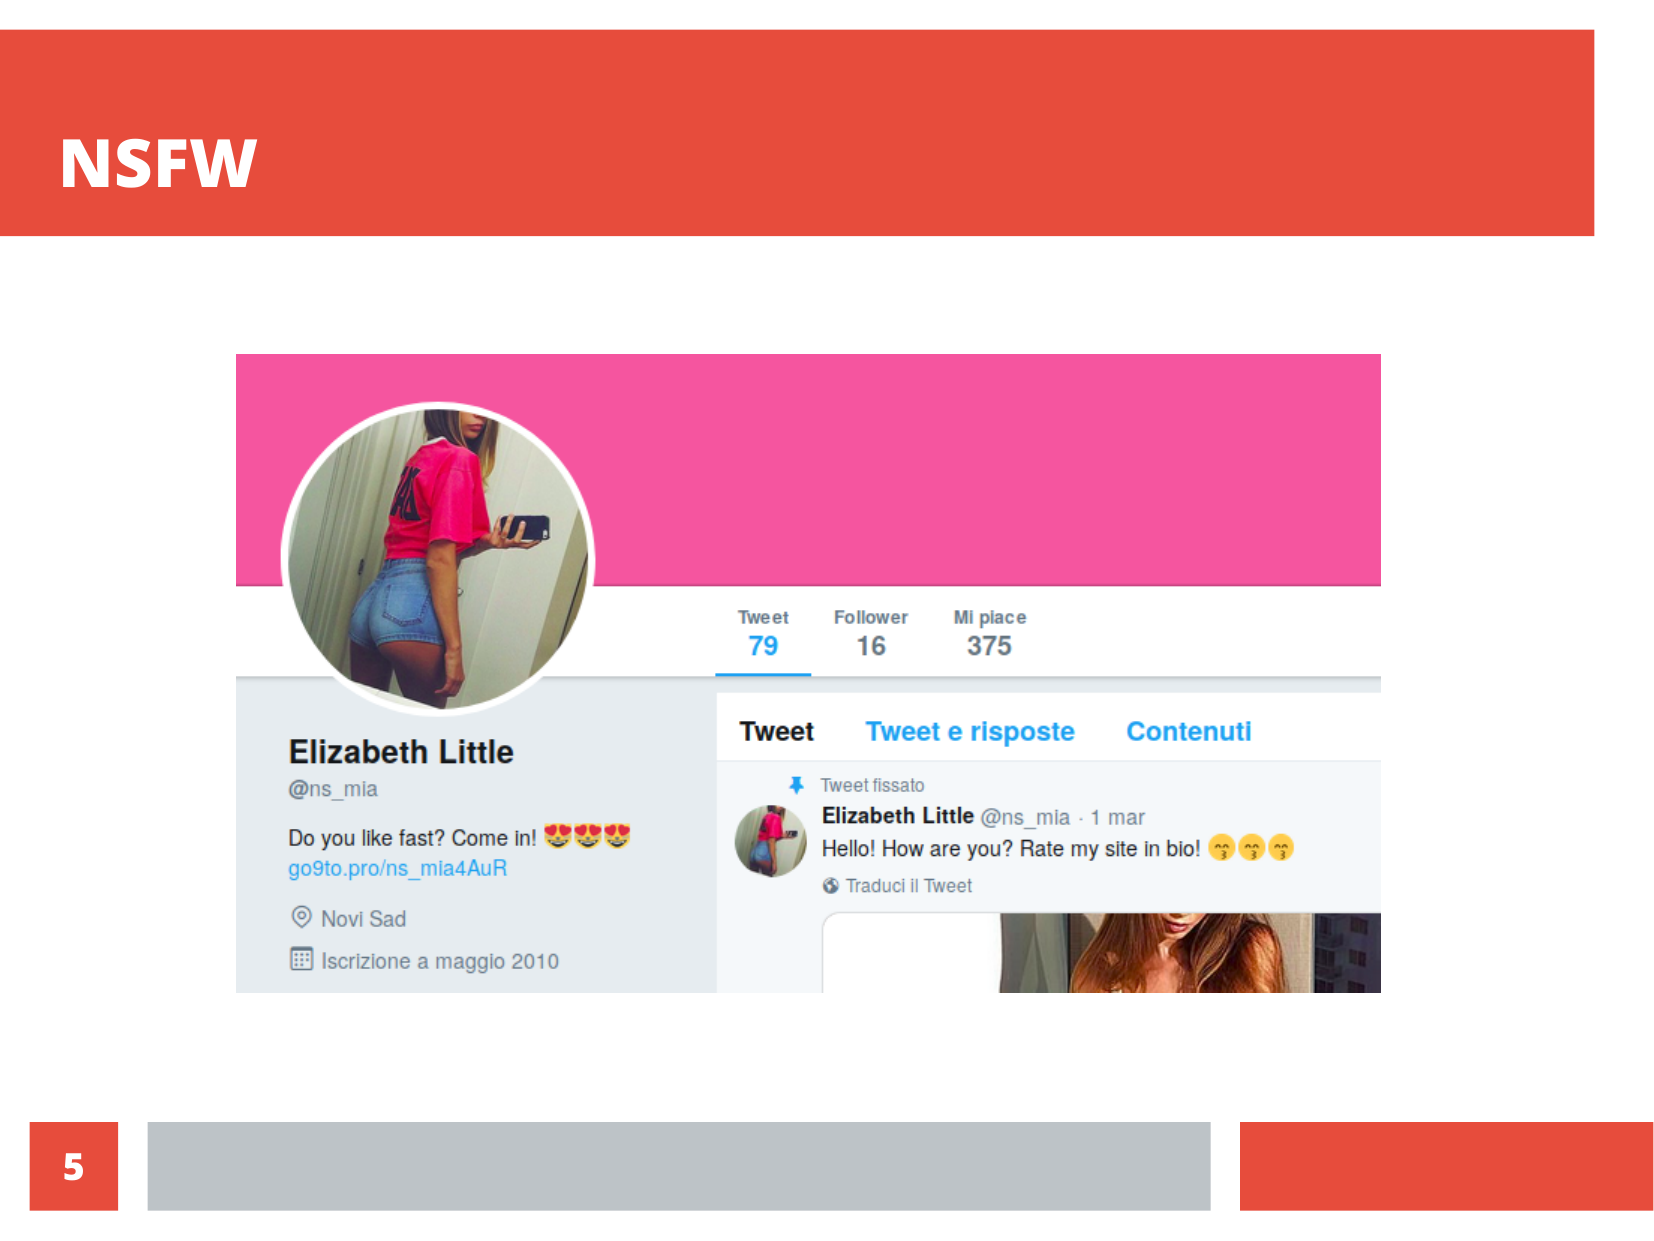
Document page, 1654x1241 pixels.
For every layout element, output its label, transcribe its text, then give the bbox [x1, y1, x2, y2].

title NSFW [59, 59, 1595, 207]
picture [236, 354, 1381, 993]
